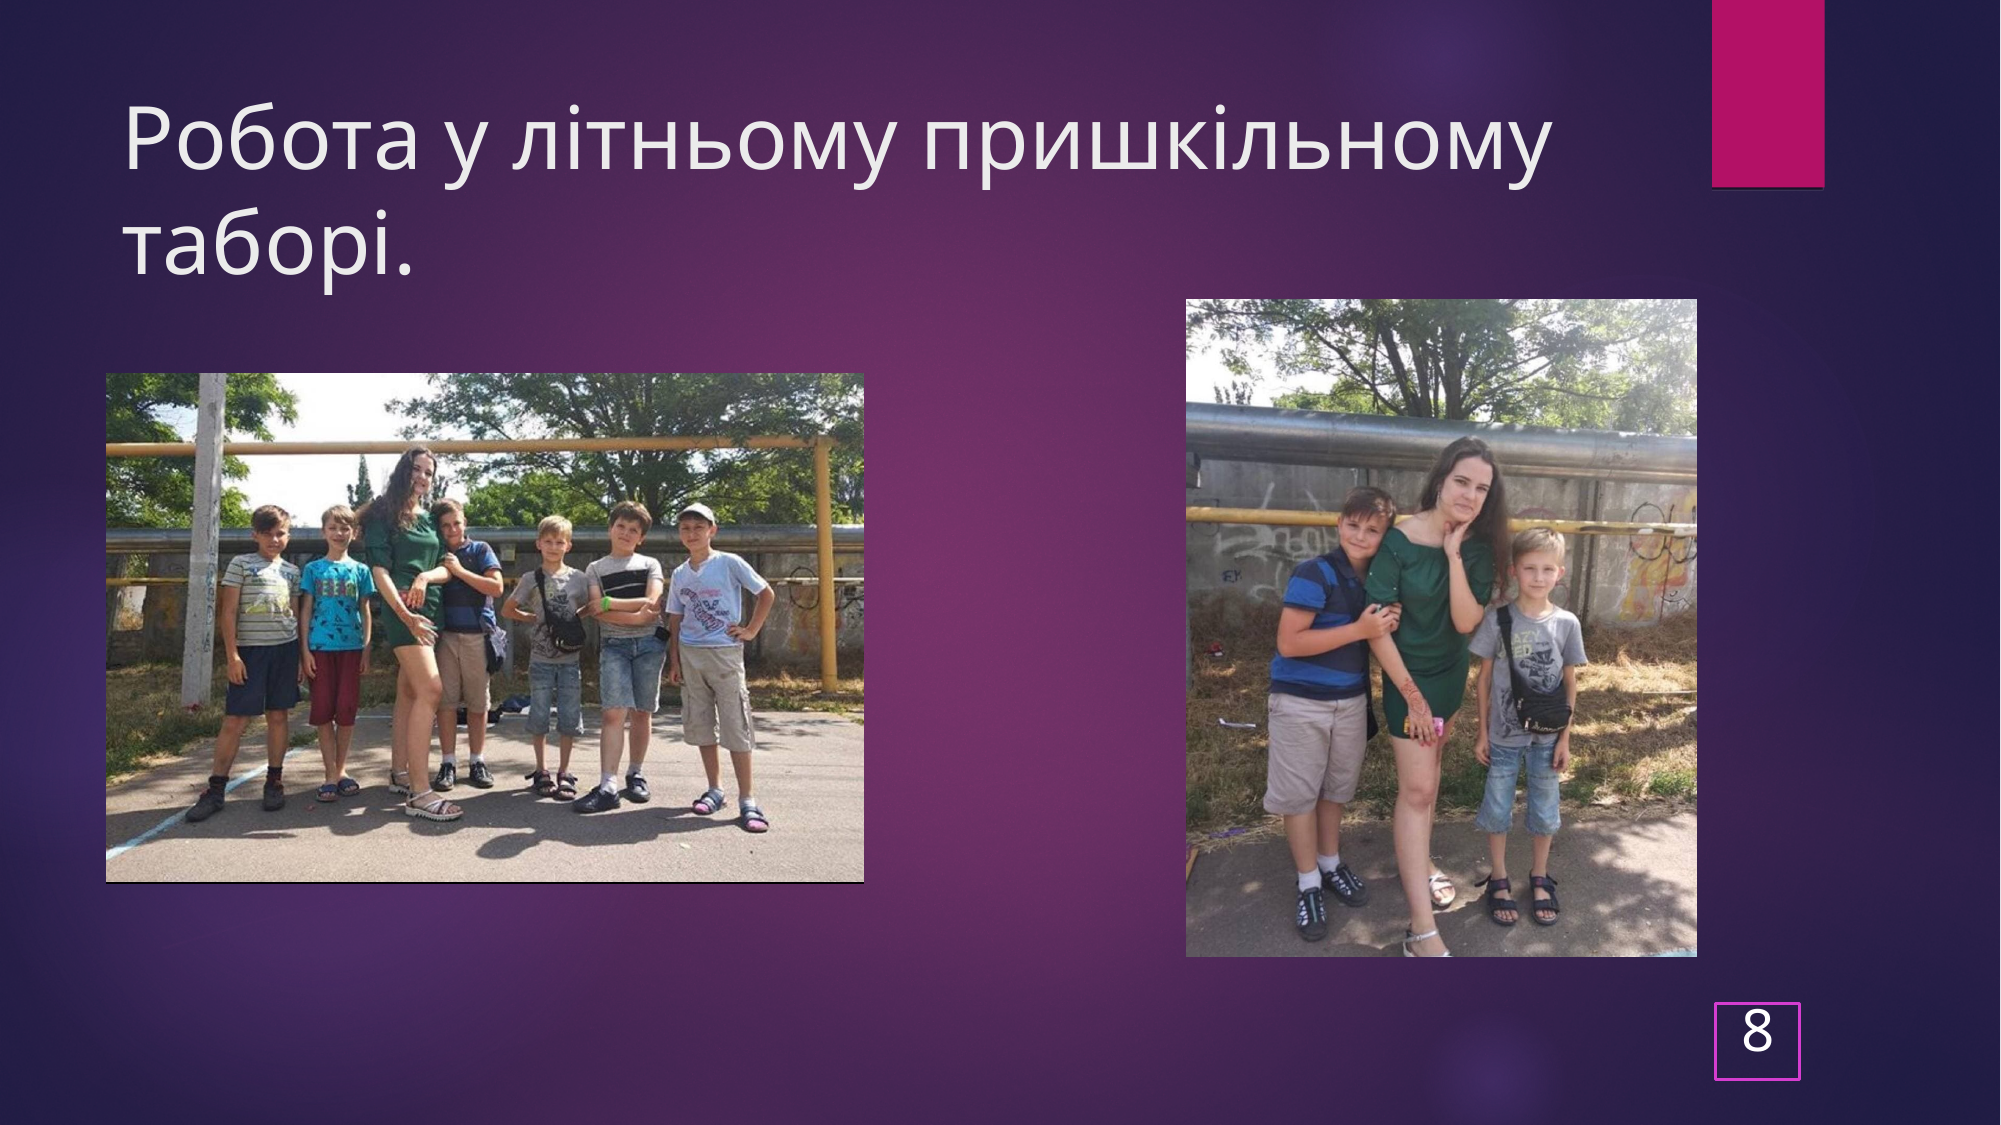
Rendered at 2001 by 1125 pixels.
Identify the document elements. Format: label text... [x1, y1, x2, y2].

picture [0, 0, 2001, 1125]
slide_number <номер> [1717, 1005, 1798, 1078]
title Робота у літньому пришкільному таборі. [106, 74, 1649, 304]
slide_number <номер> [1696, 988, 1819, 1080]
